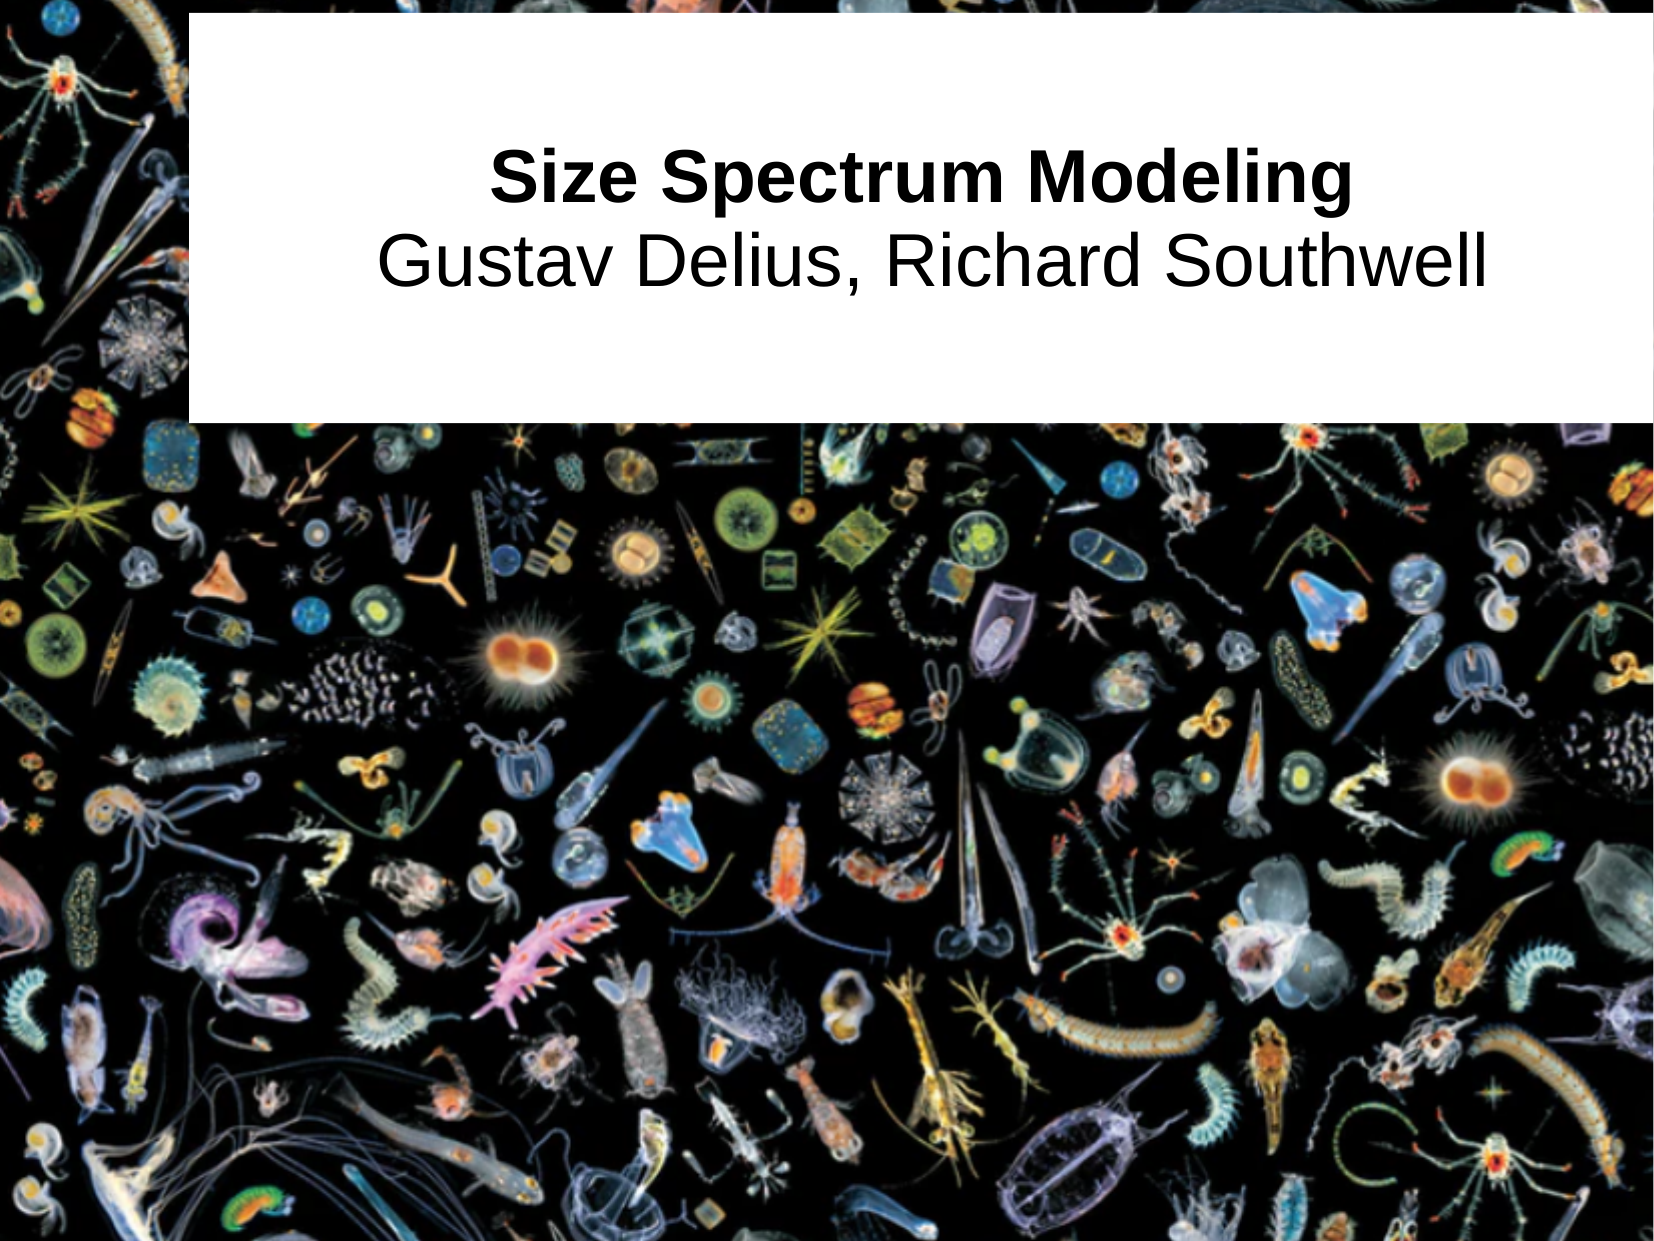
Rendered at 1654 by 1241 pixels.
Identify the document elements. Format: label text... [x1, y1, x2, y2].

title Size Spectrum Modeling Gustav Delius, Richard Southwell [189, 12, 1654, 424]
picture [0, 0, 1654, 1241]
